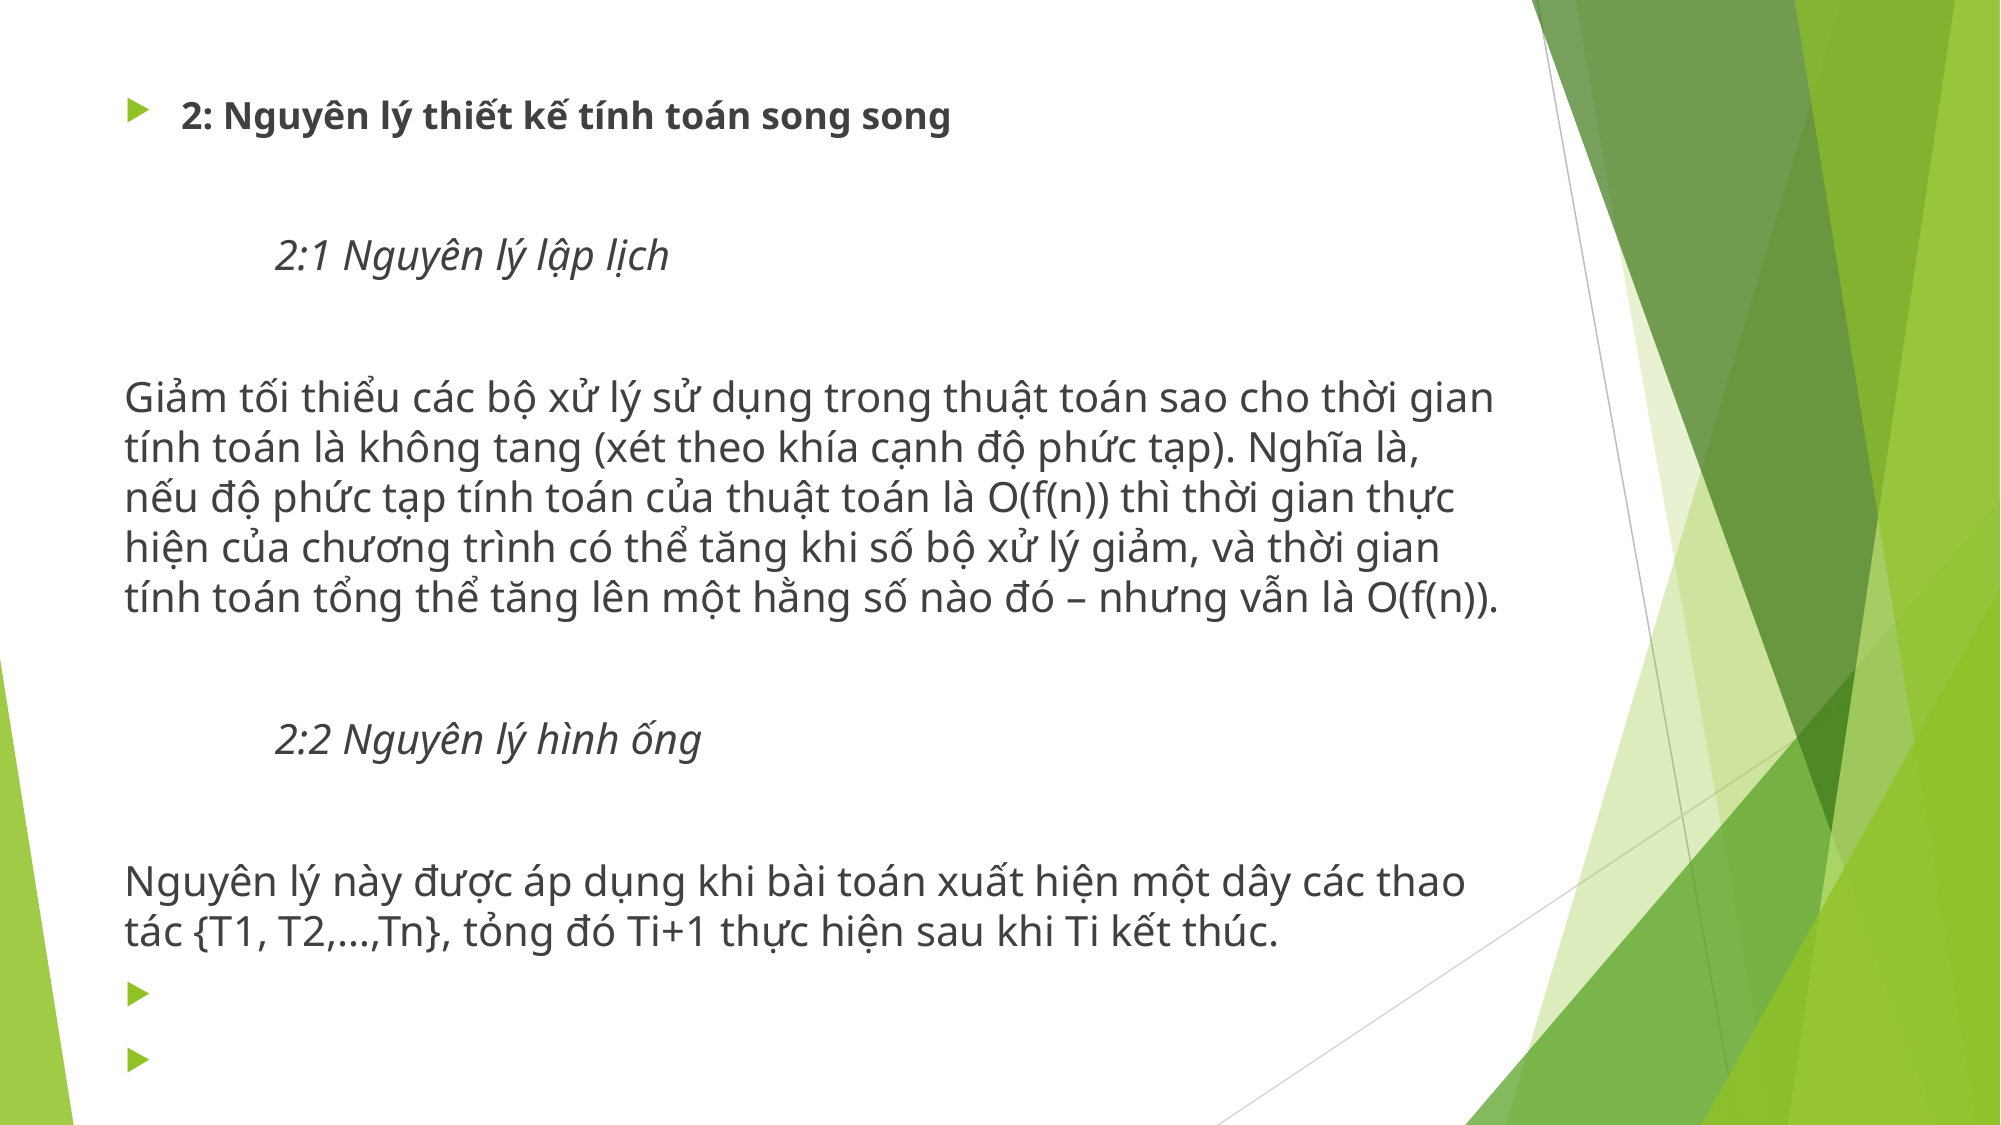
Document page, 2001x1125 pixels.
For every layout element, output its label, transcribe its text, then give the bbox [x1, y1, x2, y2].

list 2: Nguyên lý thiết kế tính toán song song 2:1 Nguyên lý lập lịch Giảm tối thiểu các bộ xử lý sử dụng trong thuật toán sao cho thời gian tính toán là không tang (xét theo khía cạnh độ phức tạp). Nghĩa là, nếu độ phức tạp tính toán của thuật toán là O(f(n)) thì thời gian thực hiện của chương trình có thể tăng khi số bộ xử lý giảm, và thời gian tính toán tổng thể tăng lên một hằng số nào đó – nhưng vẫn là O(f(n)). 2:2 Nguyên lý hình ống Nguyên lý này được áp dụng khi bài toán xuất hiện một dây các thao tác {T1, T2,…,Tn}, tỏng đó Ti+1 thực hiện sau khi Ti kết thúc. [109, 84, 1520, 1031]
